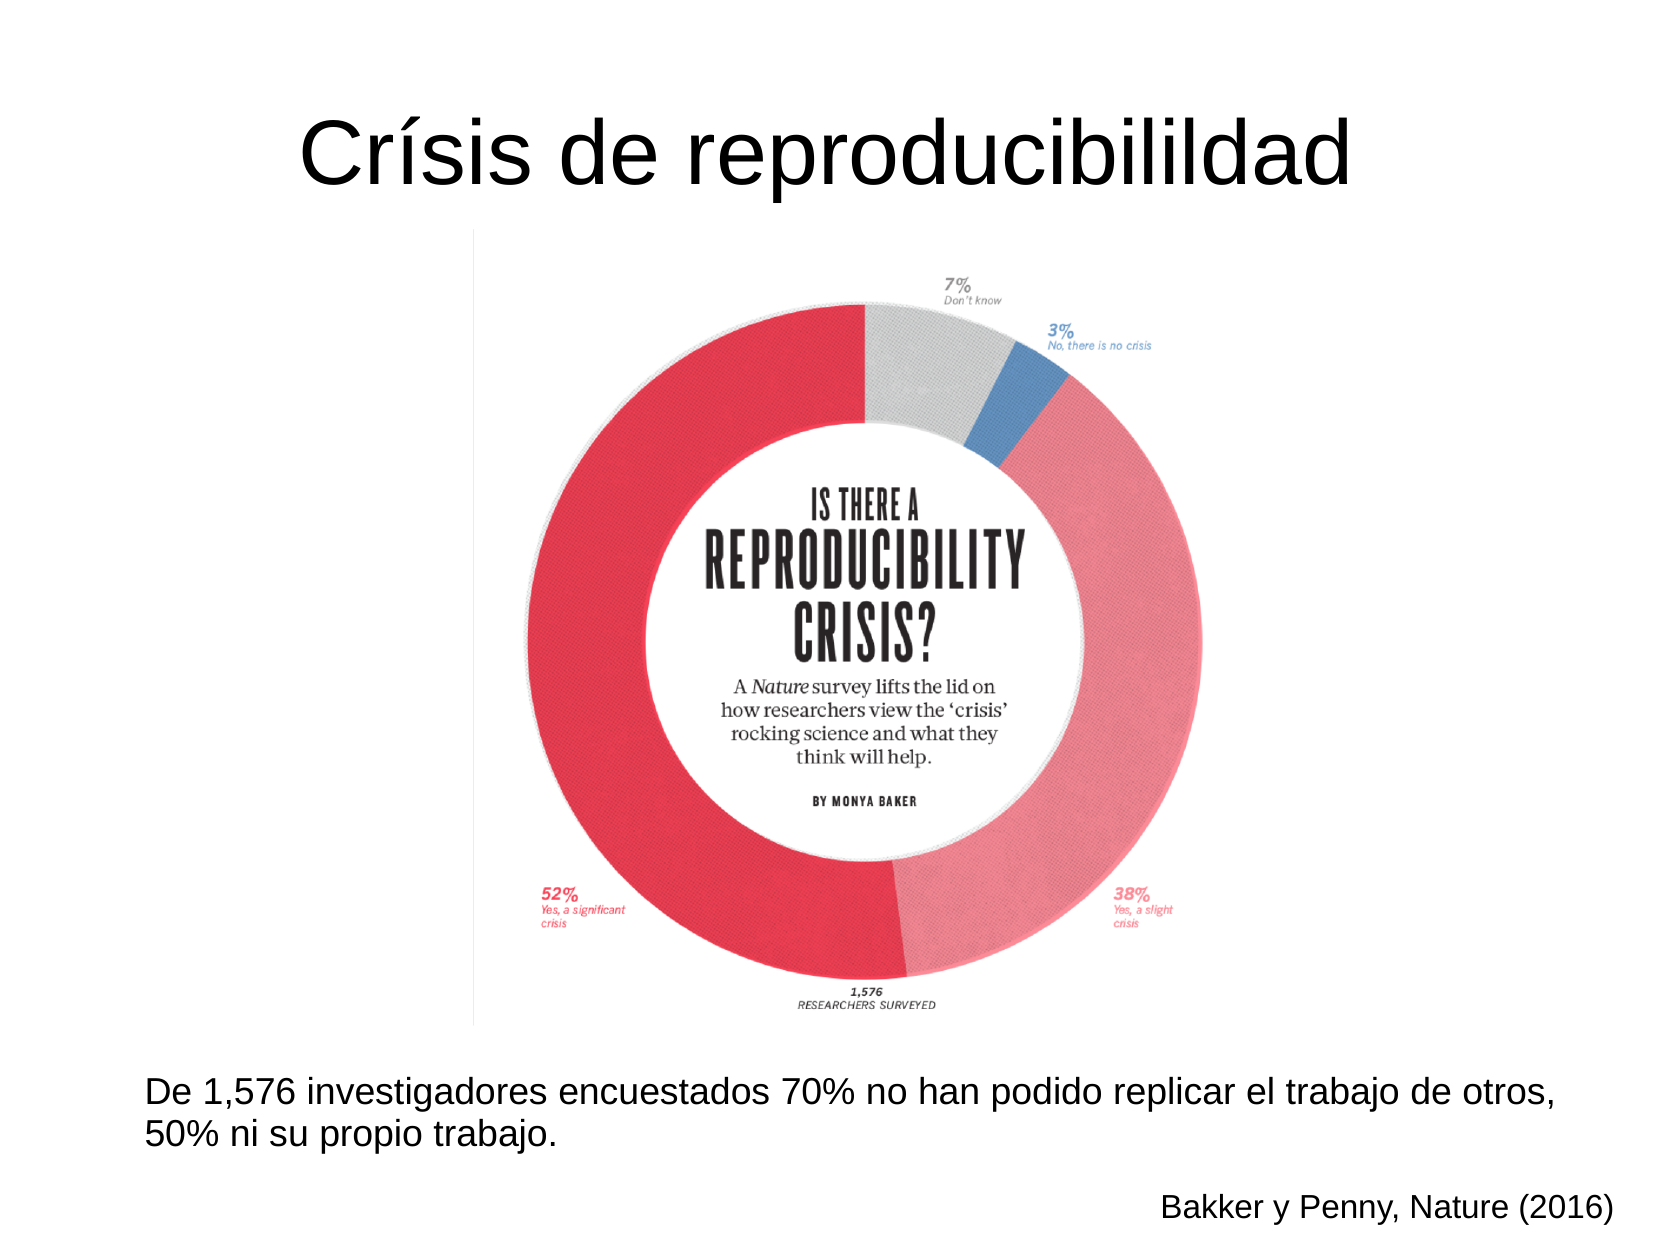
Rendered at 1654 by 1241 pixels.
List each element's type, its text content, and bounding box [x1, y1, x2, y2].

picture [462, 224, 1264, 1026]
text_box De 1,576 investigadores encuestados 70% no han podido replicar el trabajo de otros, 50% ni su propio trabajo. [129, 1062, 1582, 1162]
text_box Bakker y Penny, Nature (2016) [1145, 1181, 1640, 1233]
title Crísis de reproducibilildad [82, 49, 1571, 257]
